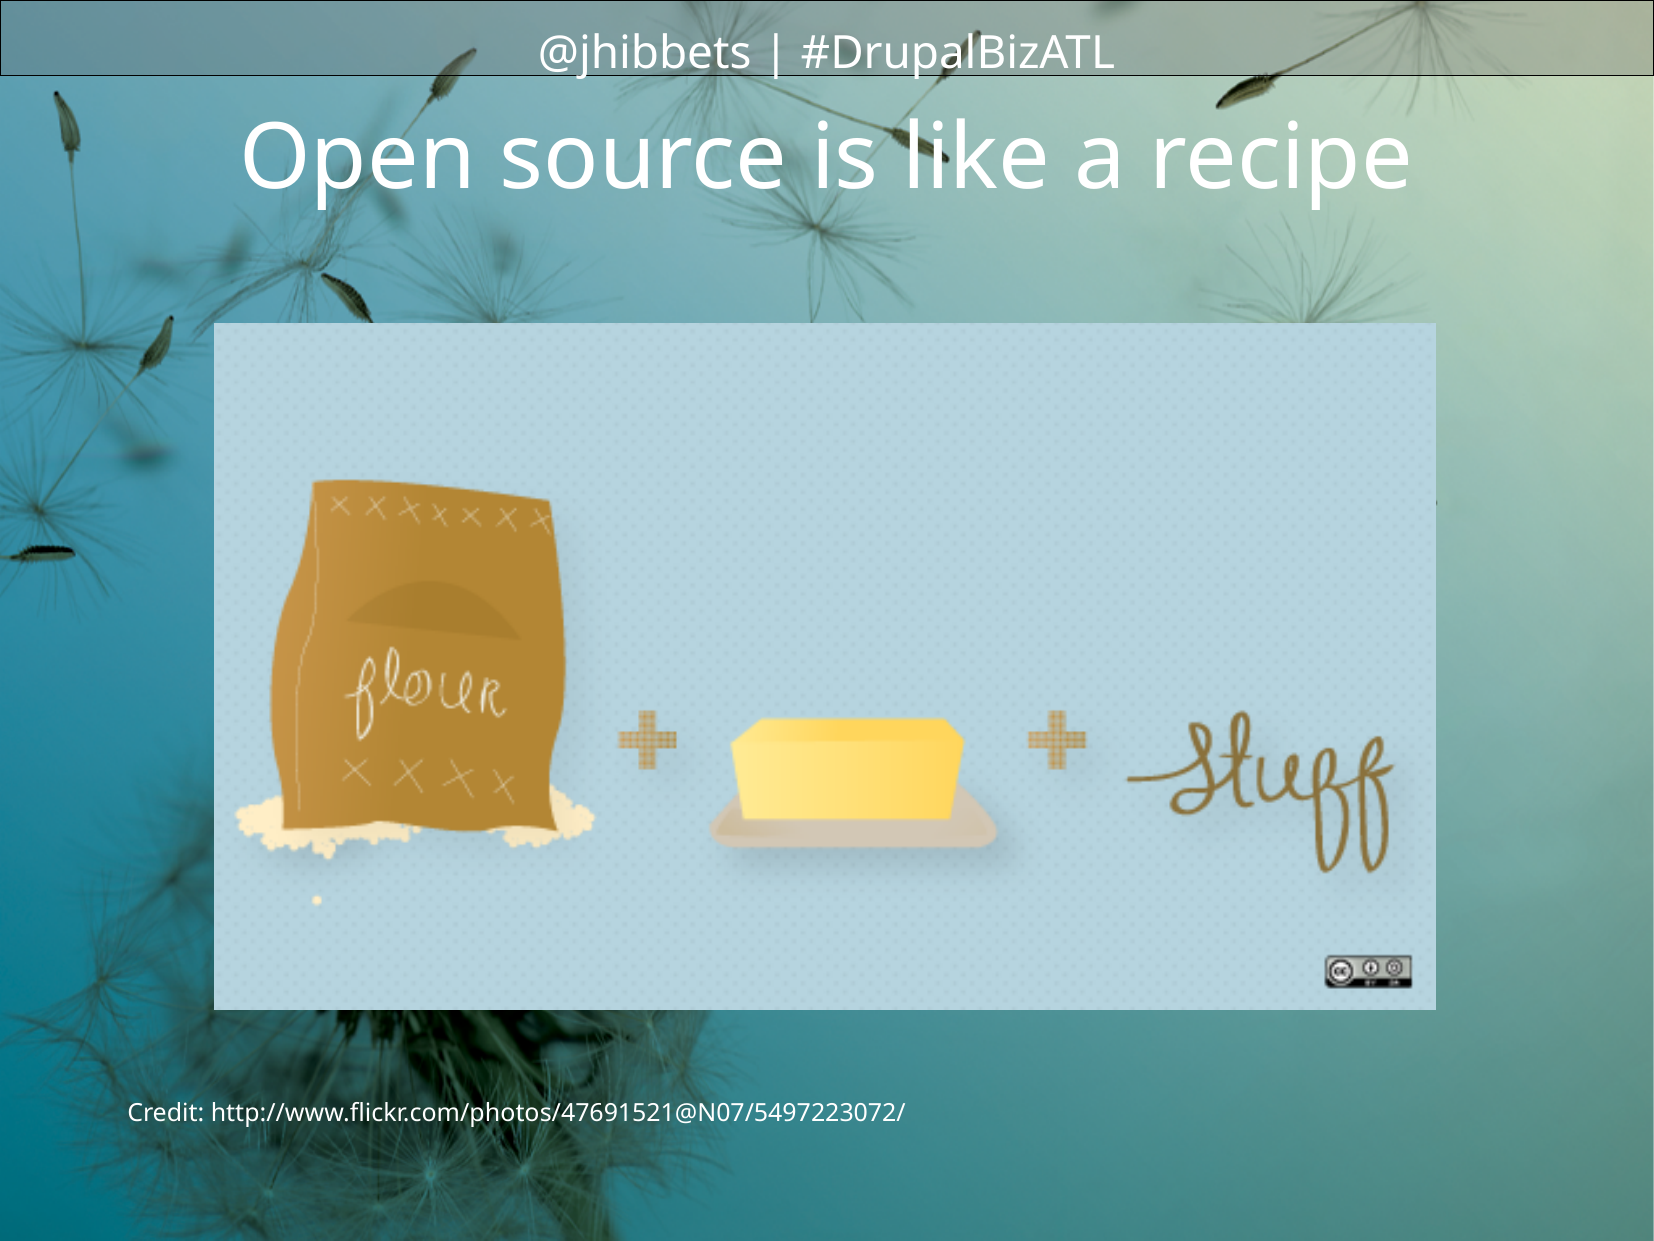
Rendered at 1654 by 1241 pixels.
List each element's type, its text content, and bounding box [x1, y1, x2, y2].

text_box Credit: http://www.flickr.com/photos/47691521@N07/5497223072/ [112, 1087, 920, 1131]
title Open source is like a recipe [82, 49, 1571, 257]
picture [0, 76, 1654, 1241]
